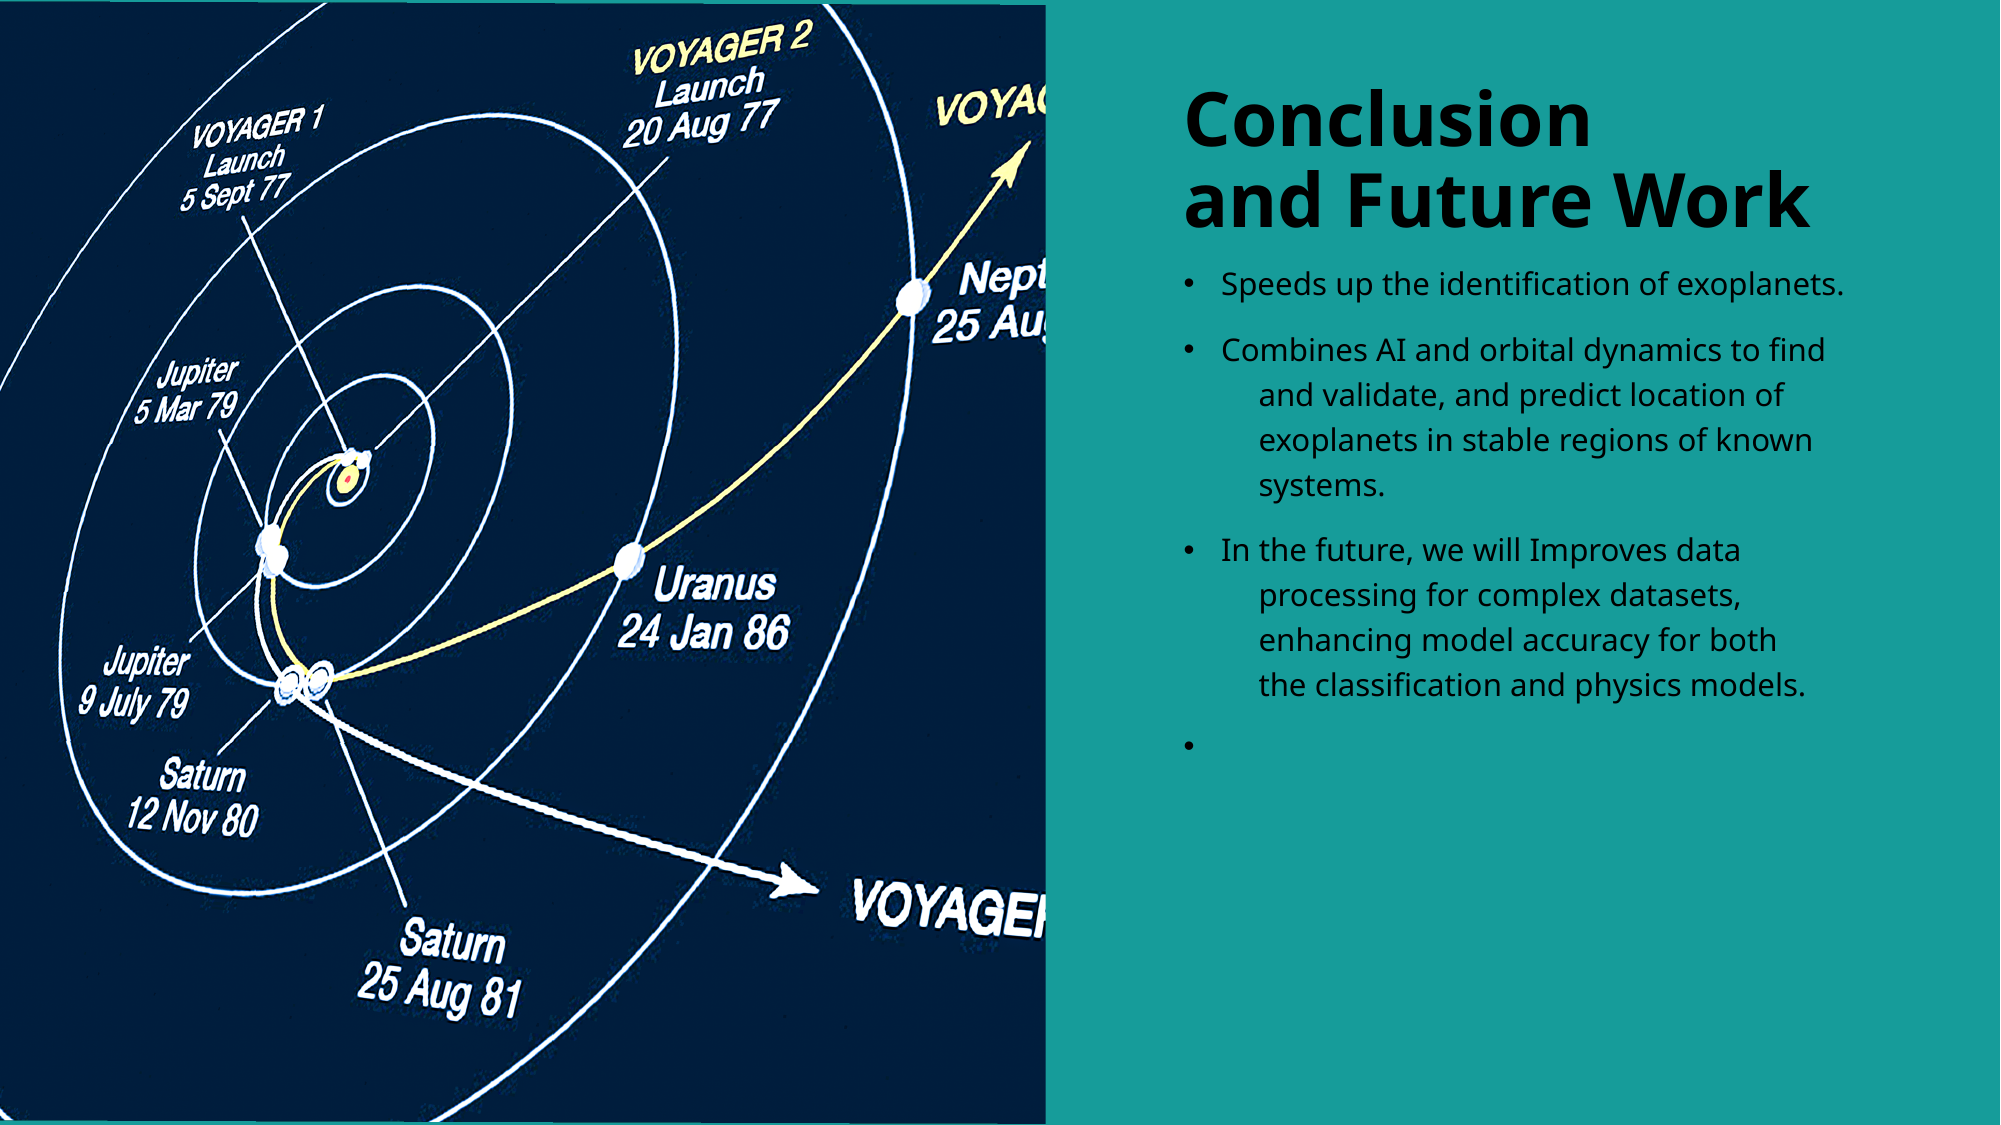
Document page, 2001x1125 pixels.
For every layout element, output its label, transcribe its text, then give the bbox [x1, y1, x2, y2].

text_box [1046, 0, 2000, 1125]
title Conclusion and Future Work [1168, 0, 1884, 249]
list Speeds up the identification of exoplanets. Combines AI and orbital dynamics to find and validate, and predict location of exoplanets in stable regions of known systems. In the future, we will Improves data processing for complex datasets, enhancing model accuracy for both the classification and physics models. [1168, 249, 1884, 922]
picture [0, 0, 1046, 1125]
